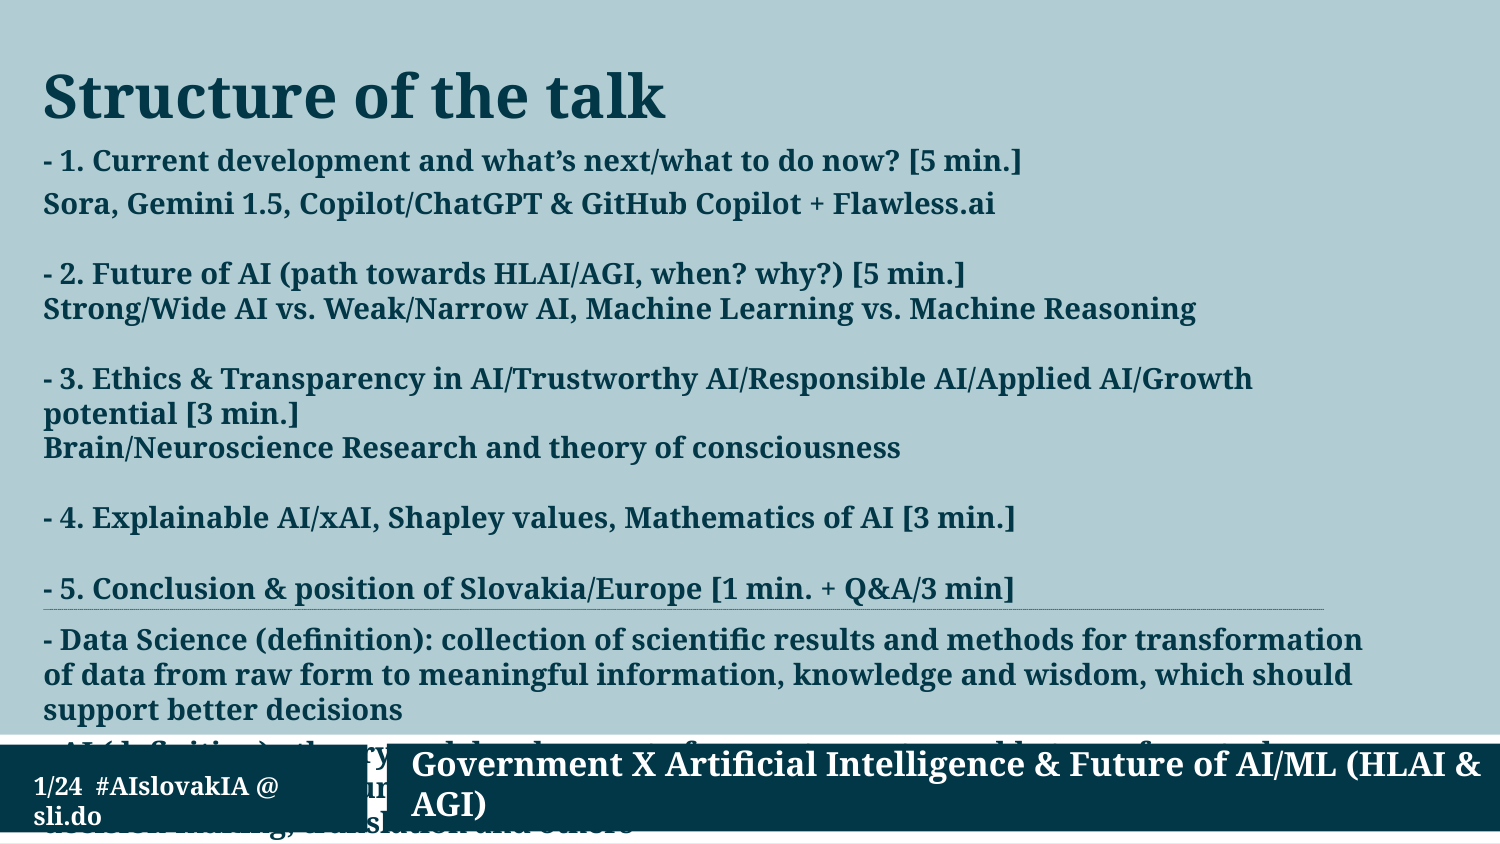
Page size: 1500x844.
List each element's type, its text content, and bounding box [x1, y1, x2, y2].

text_box - 1. Current development and what’s next/what to do now? [5 min.] Sora, Gemini 1.5, Copilot/ChatGPT & GitHub Copilot + Flawless.ai - 2. Future of AI (path towards HLAI/AGI, when? why?) [5 min.] Strong/Wide AI vs. Weak/Narrow AI, Machine Learning vs. Machine Reasoning - 3. Ethics & Transparency in AI/Trustworthy AI/Responsible AI/Applied AI/Growth potential [3 min.] Brain/Neuroscience Research and theory of consciousness - 4. Explainable AI/xAI, Shapley values, Mathematics of AI [3 min.] - 5. Conclusion & position of Slovakia/Europe [1 min. + Q&A/3 min] —-------------------------------------------------------------------------------------------------------------------------------------------------------------------------------------------------------------------------------------------------------------------------------------------------------------------------------------------------------------------------------------------------------------------------------------------------------------------------------------------------------------------------------------------------------------------------------------------------------------------------------------------------------------- - Data Science (definition): collection of scientific results and methods for transformation of data from raw form to meaningful information, knowledge and wisdom, which should support better decisions - AI (definition) - theory and development of computer systems able to perform tasks normally requiring human intelligence, such as visual perception, speech recognition, decision-making, translation and others [32, 136, 1392, 688]
text_box Government X Artificial Intelligence & Future of AI/ML (HLAI & AGI) [400, 740, 1500, 826]
text_box 1/24 #AIslovakIA @ sli.do [22, 764, 362, 808]
text_box Structure of the talk [32, 33, 1475, 156]
